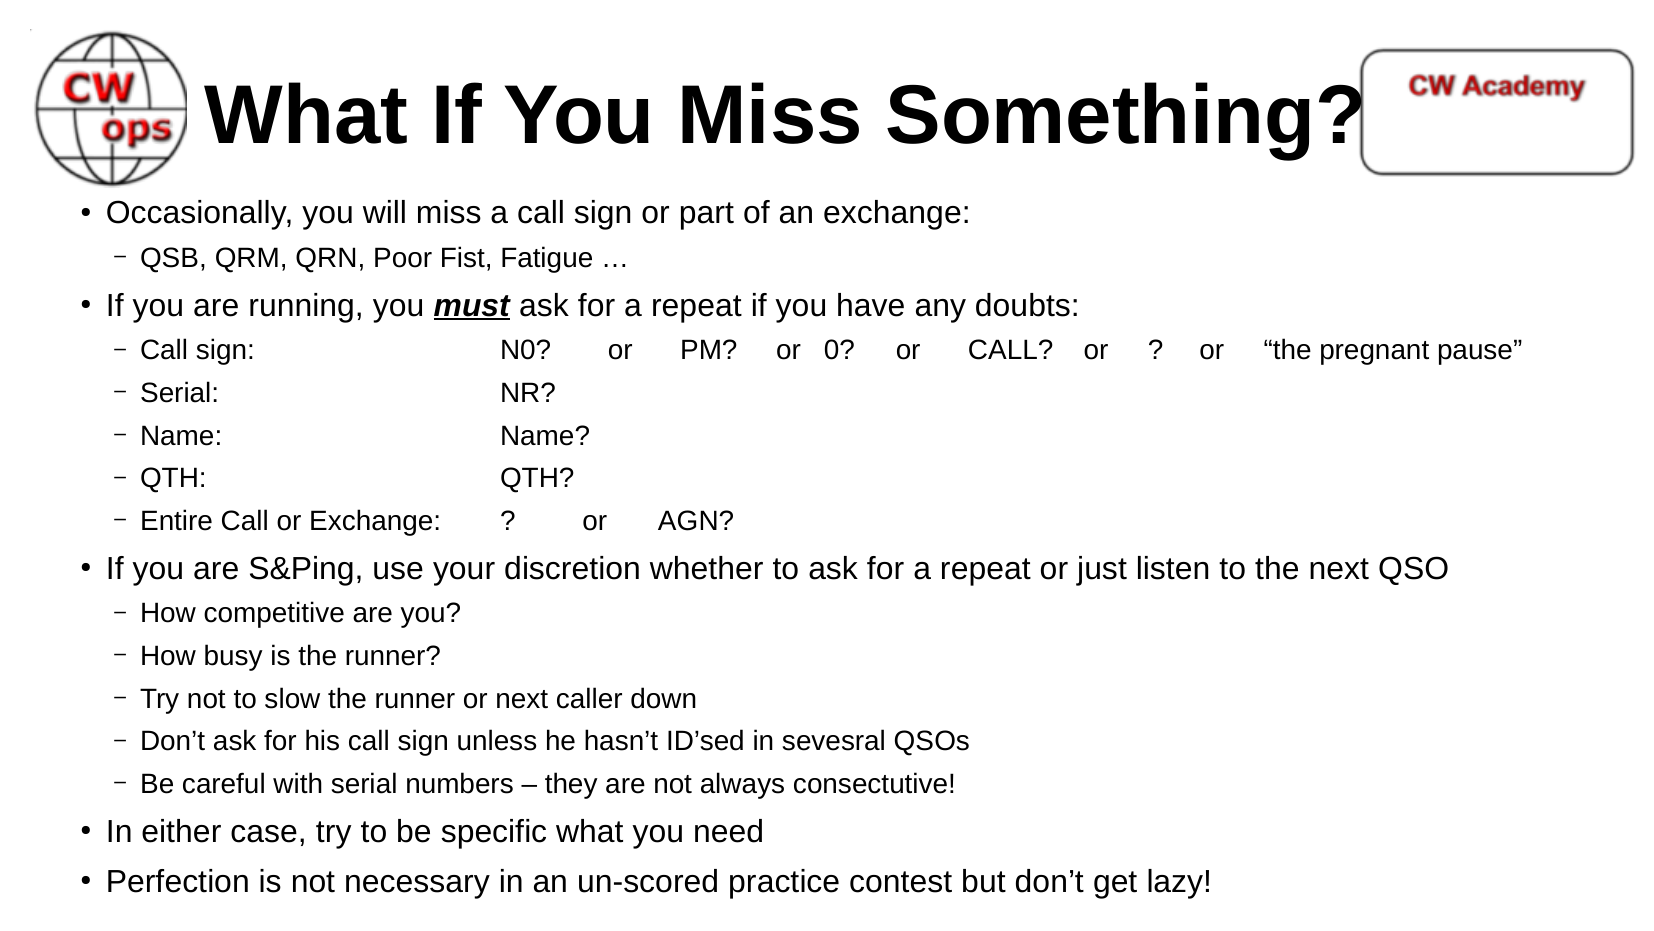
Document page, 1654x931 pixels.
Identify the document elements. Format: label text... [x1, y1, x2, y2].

picture [1531, 37, 1640, 186]
title What If You Miss Something? [41, 37, 1531, 193]
list Occasionally, you will miss a call sign or part of an exchange: QSB, QRM, QRN, Poor Fist, Fatigue … If you are running, you must ask for a repeat if you have any doubts: Call sign: N0? or PM? or 0? or CALL? or ? or “the pregnant pause” Serial: NR? Name: Name? QTH: QTH? Entire Call or Exchange: ? or AGN? If you are S&Ping, use your discretion whether to ask for a repeat or just listen to the next QSO How competitive are you? How busy is the runner? Try not to slow the runner or next caller down Don’t ask for his call sign unless he hasn’t ID’sed in sevesral QSOs Be careful with serial numbers – they are not always consectutive! In either case, try to be specific what you need Perfection is not necessary in an un-scored practice contest but don’t get lazy! [71, 195, 1561, 916]
picture [30, 29, 187, 180]
